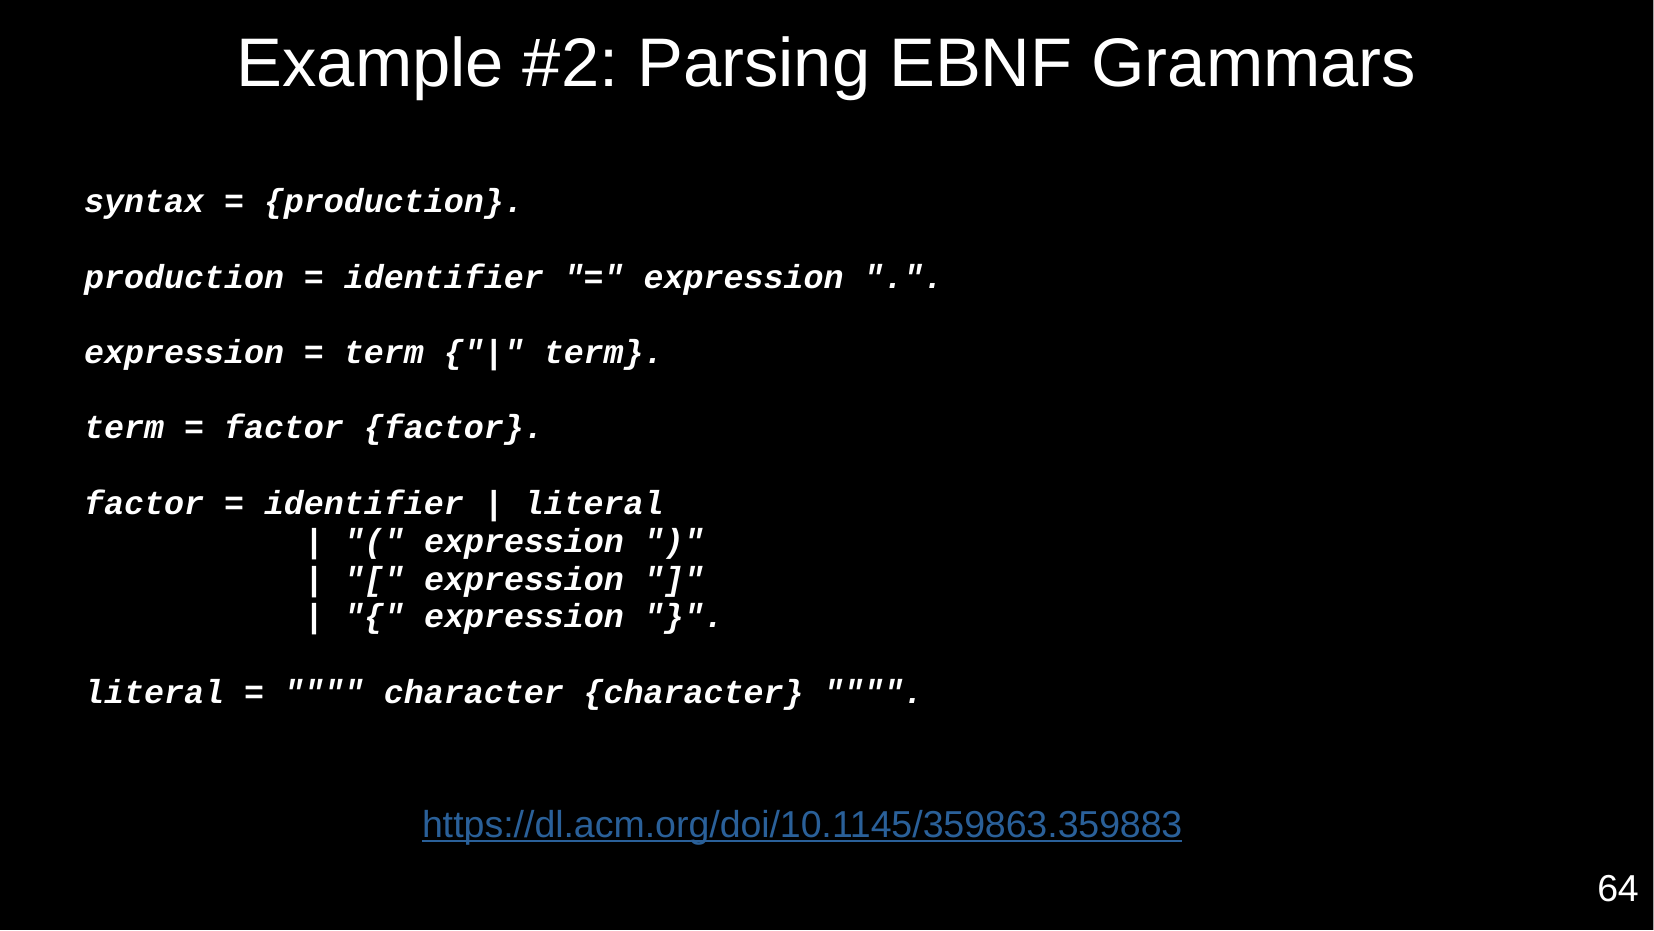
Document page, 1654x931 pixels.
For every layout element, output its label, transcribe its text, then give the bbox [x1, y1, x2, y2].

title Example #2: Parsing EBNF Grammars [82, 4, 1571, 121]
text_box <number> [1024, 860, 1654, 931]
text_box syntax = {production}. production = identifier "=" expression ".". expression = term {"|" term}. term = factor {factor}. factor = identifier | literal | "(" expression ")" | "[" expression "]" | "{" expression "}". literal = """" character {character} """". [84, 184, 1573, 714]
text_box https://dl.acm.org/doi/10.1145/359863.359883 [407, 796, 1253, 854]
